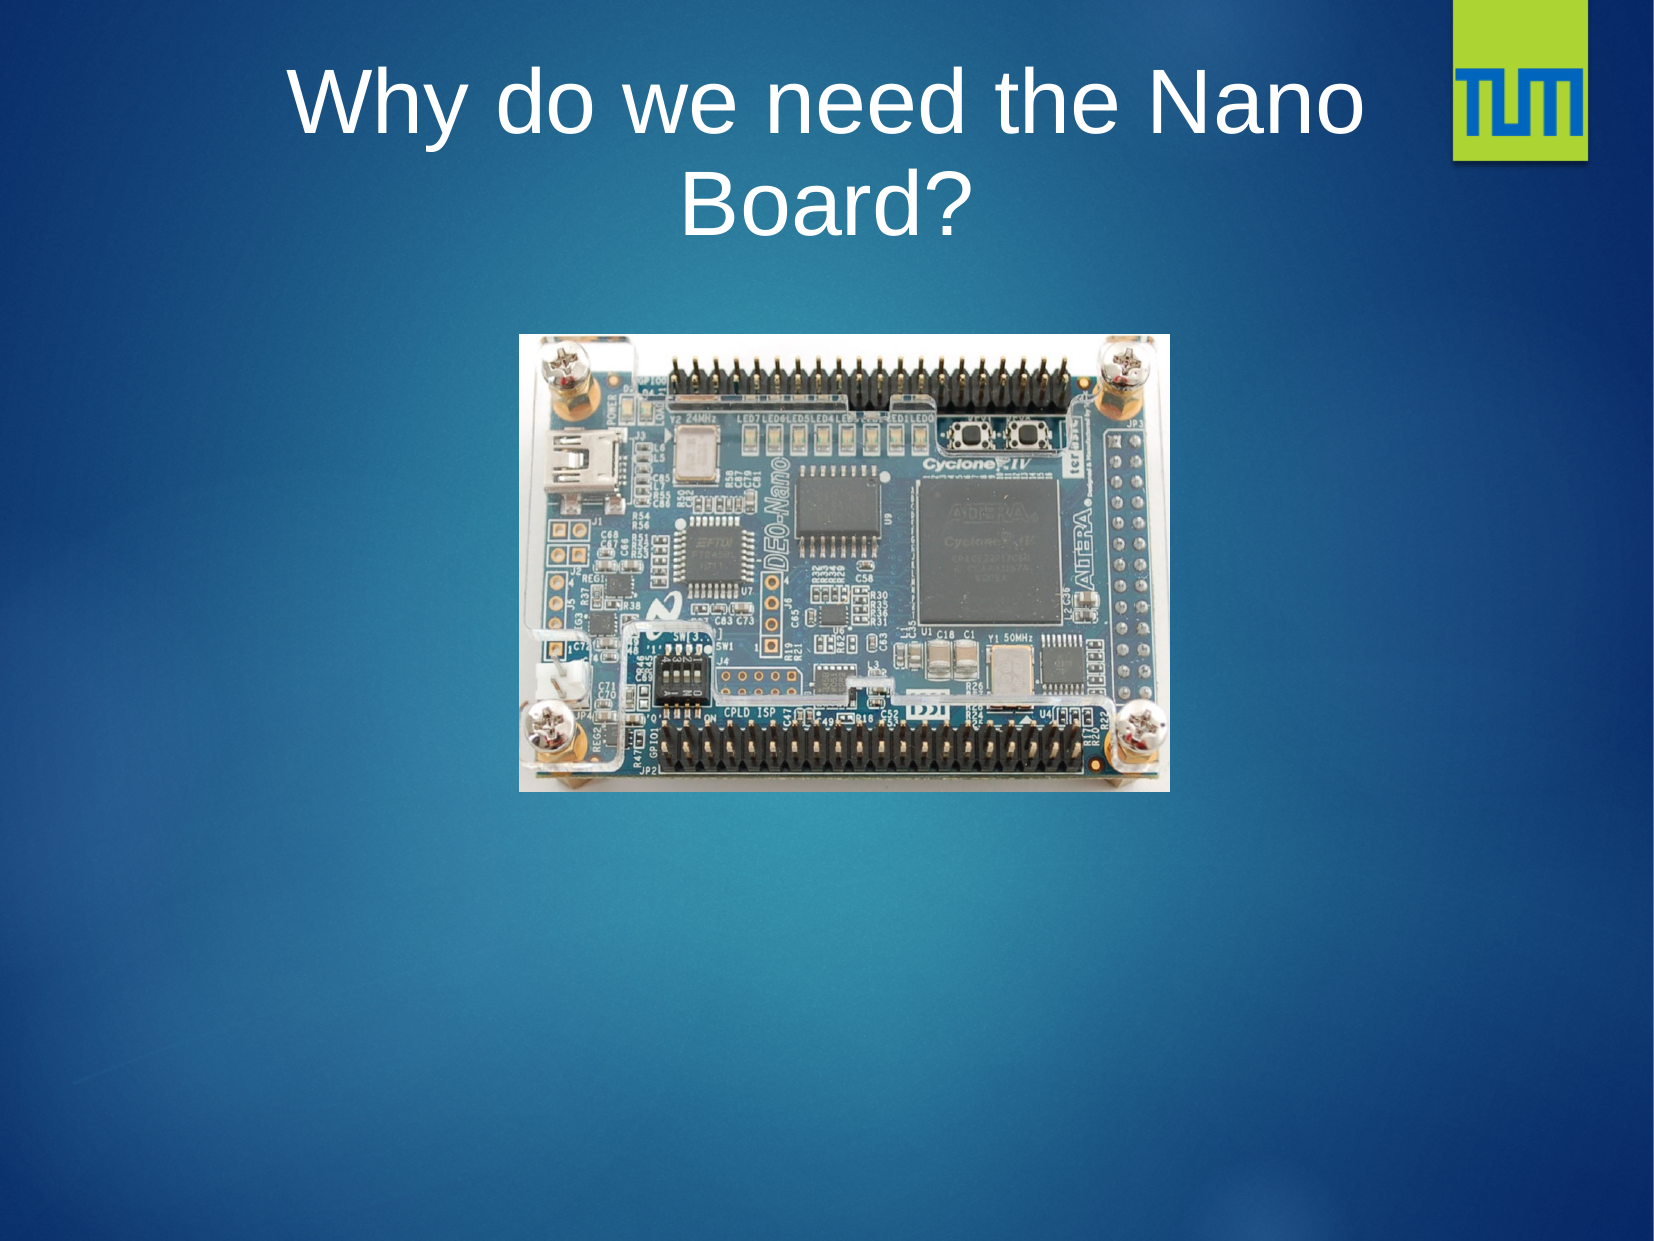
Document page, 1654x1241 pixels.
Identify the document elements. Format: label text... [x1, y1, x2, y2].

picture [0, 0, 1654, 1241]
title Why do we need the Nano Board? [82, 49, 1571, 257]
